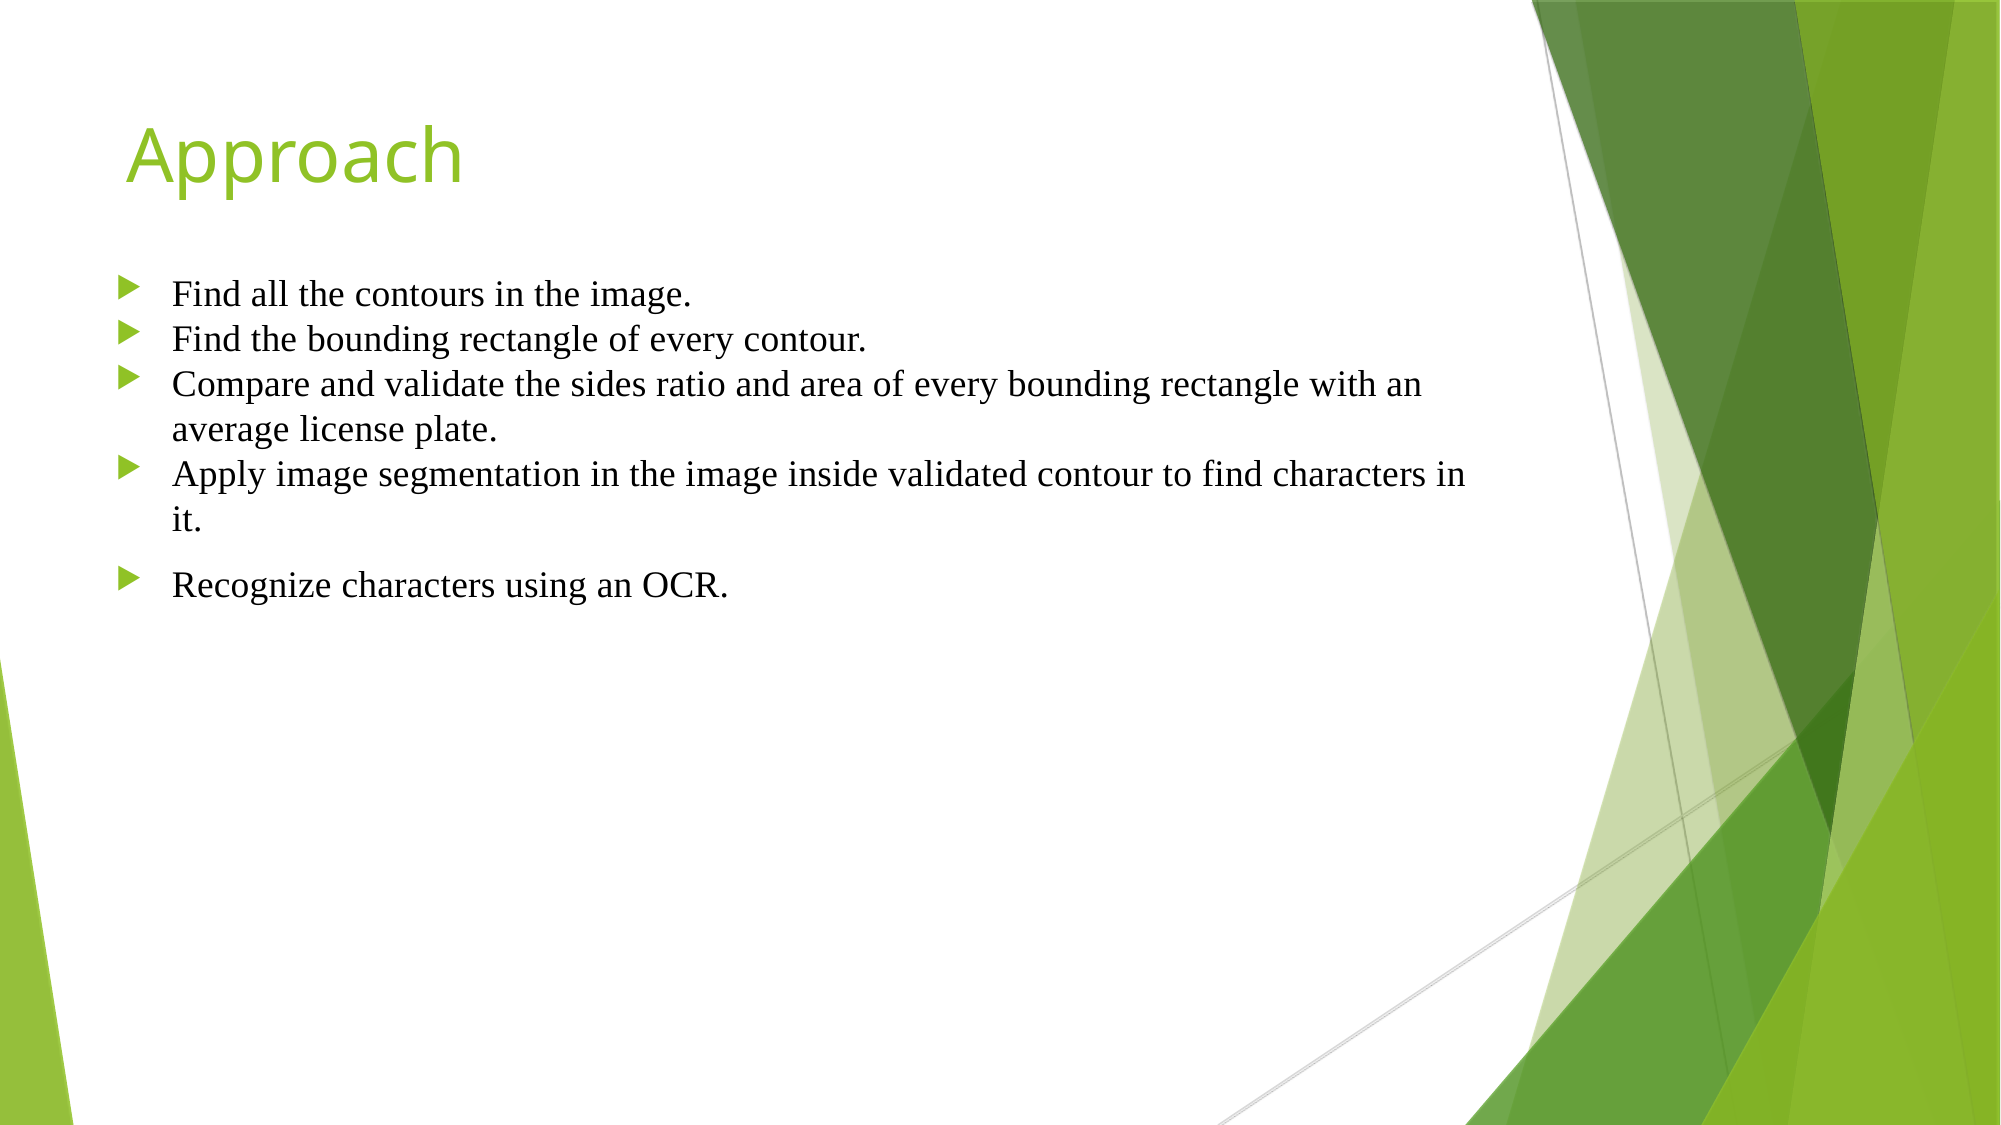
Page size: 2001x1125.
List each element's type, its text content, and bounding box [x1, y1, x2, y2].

list Find all the contours in the image. Find the bounding rectangle of every contour. Compare and validate the sides ratio and area of every bounding rectangle with an average license plate. Apply image segmentation in the image inside validated contour to find characters in it. Recognize characters using an OCR. [100, 261, 1511, 899]
title Approach [111, 99, 1522, 317]
